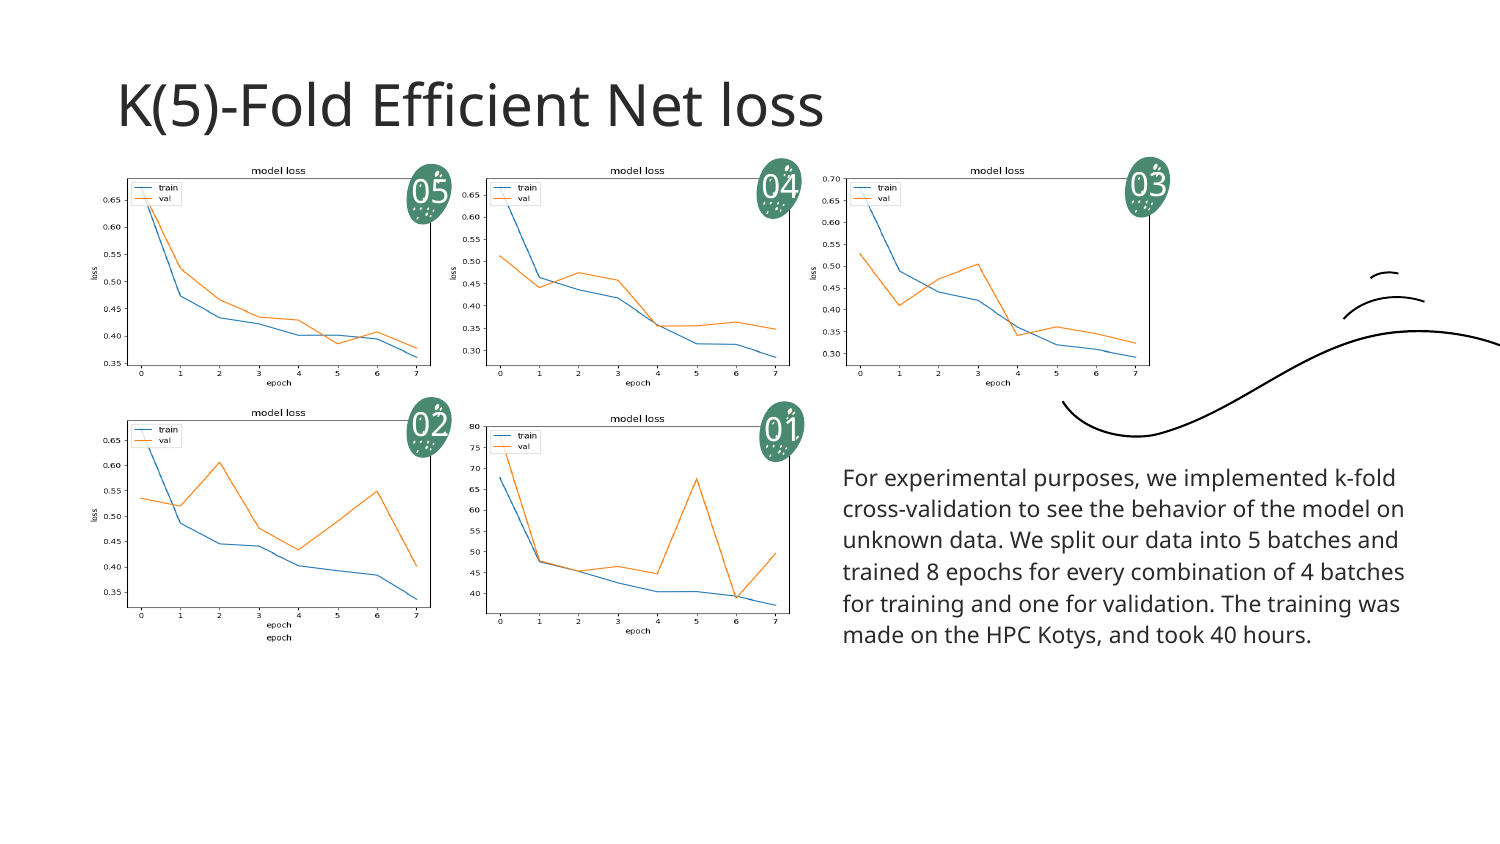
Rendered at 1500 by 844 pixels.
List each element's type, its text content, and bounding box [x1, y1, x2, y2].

text_box 03 [1111, 148, 1187, 215]
text_box [1061, 330, 1500, 438]
text_box K(5)-Fold Efficient Net loss [101, 53, 1142, 178]
text_box 02 [393, 388, 468, 456]
picture [78, 149, 1188, 647]
text_box 04 [743, 149, 818, 217]
text_box For experimental purposes, we implemented k-fold cross-validation to see the behavior of the model on unknown data. We split our data into 5 batches and trained 8 epochs for every combination of 4 batches for training and one for validation. The training was made on the HPC Kotys, and took 40 hours. [827, 443, 1458, 723]
text_box 01 [745, 392, 821, 460]
text_box 05 [393, 155, 468, 222]
text_box [1369, 271, 1399, 279]
text_box [1342, 296, 1425, 320]
